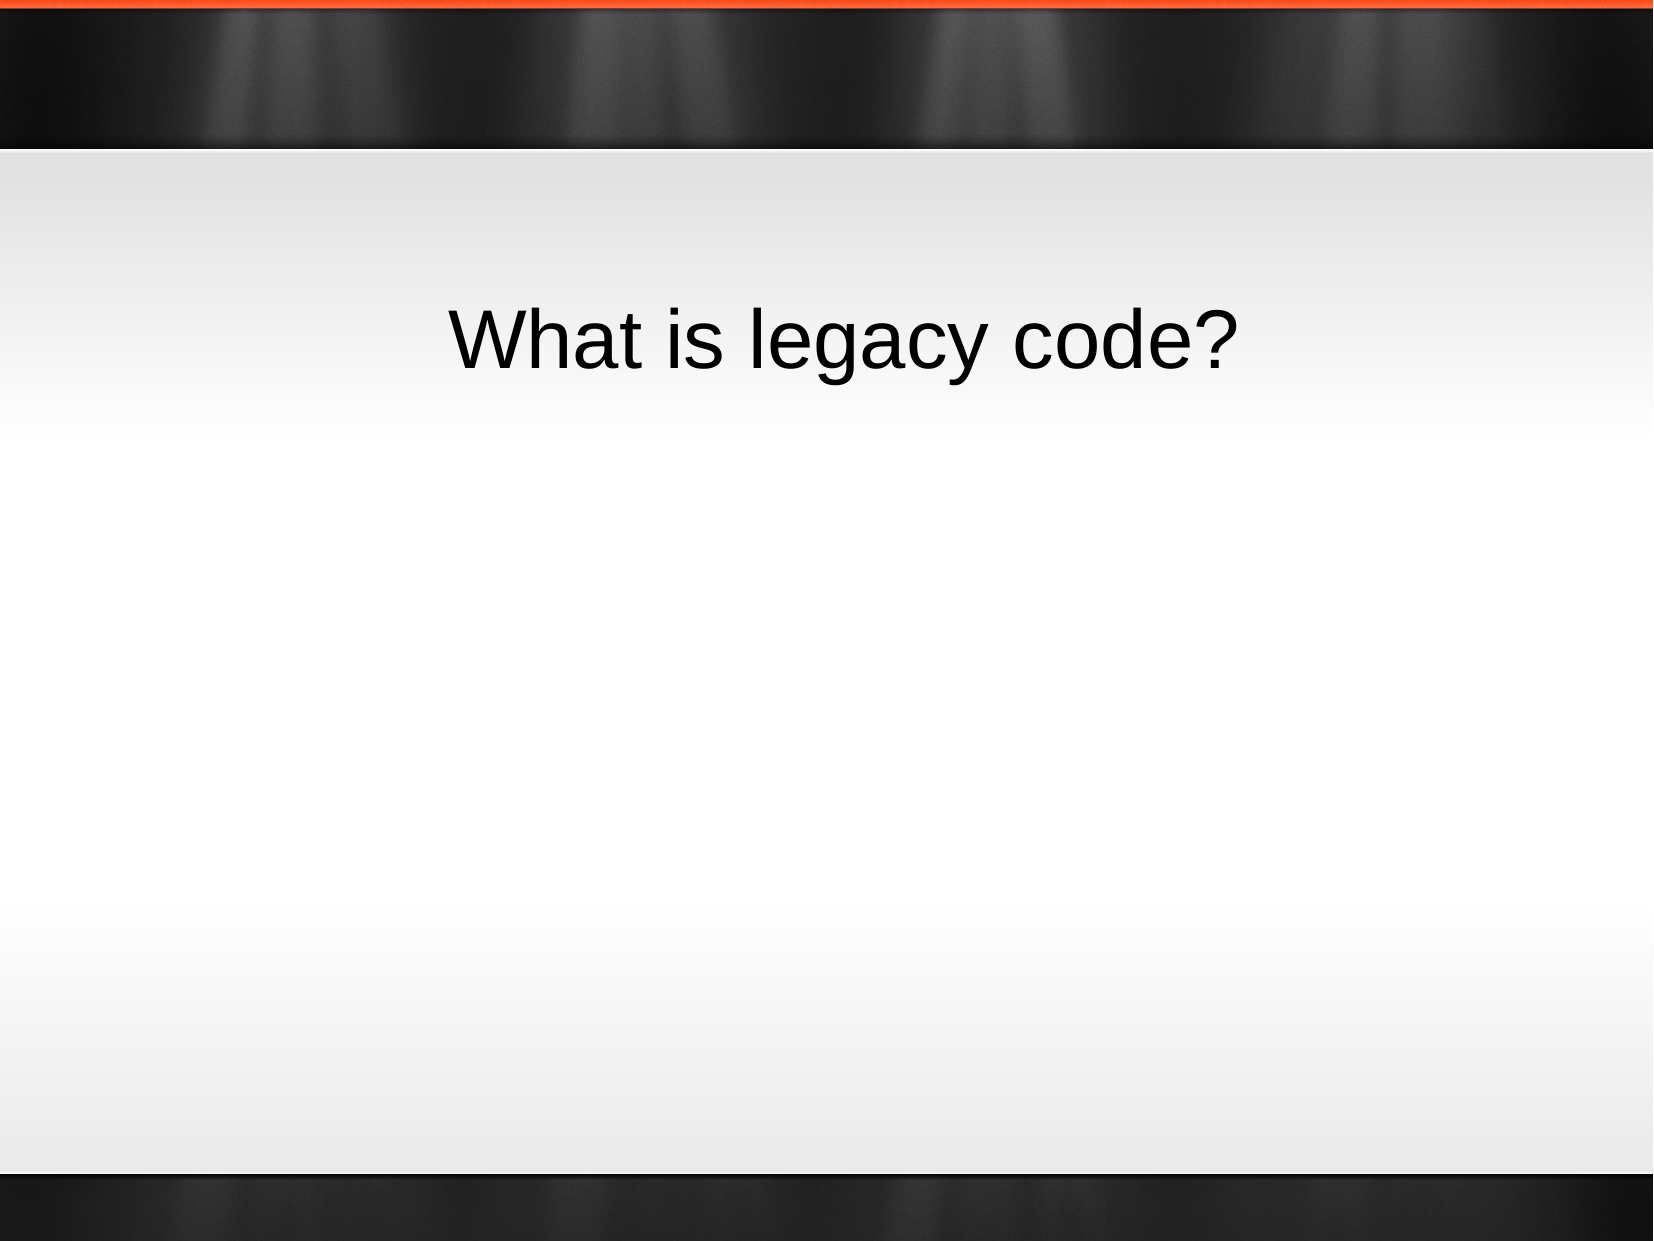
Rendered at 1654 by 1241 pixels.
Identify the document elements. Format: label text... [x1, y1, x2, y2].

subtitle What is legacy code? [100, 6, 1588, 1125]
picture [0, 0, 1653, 1241]
